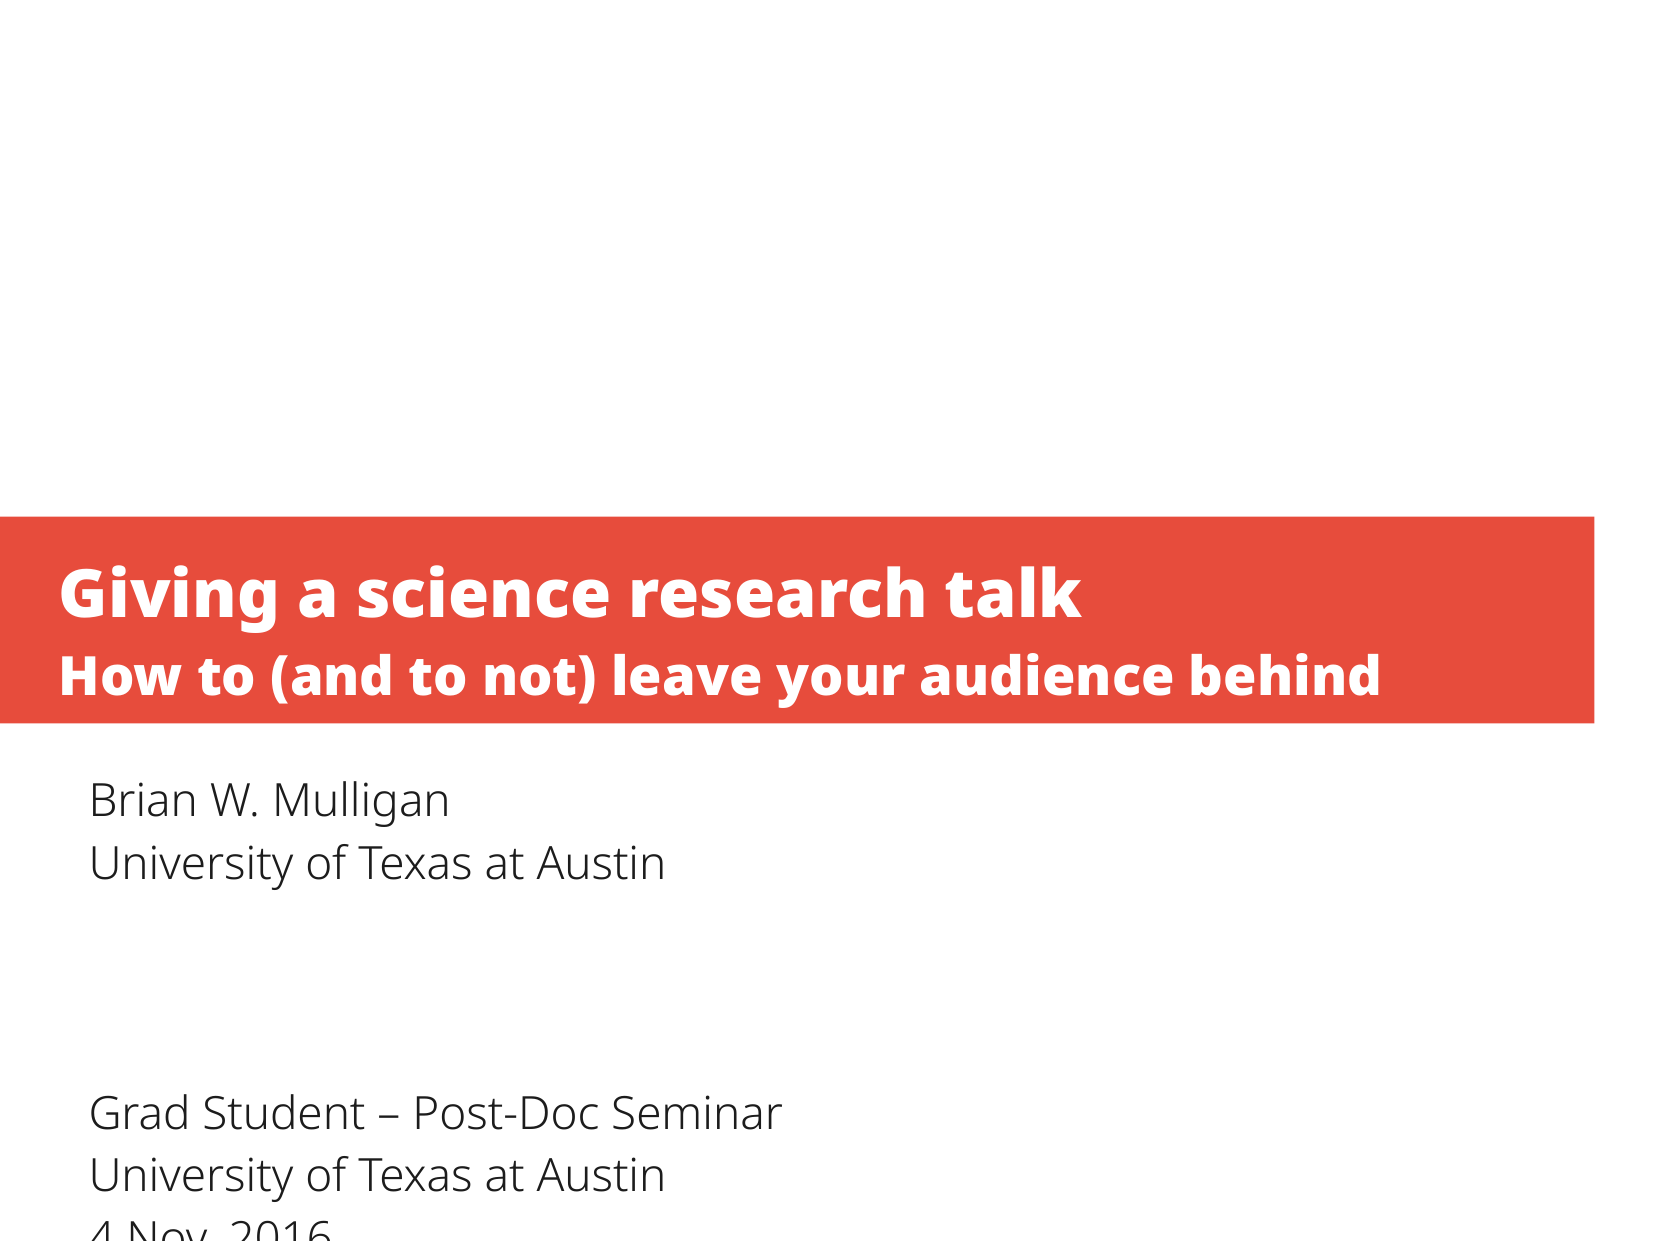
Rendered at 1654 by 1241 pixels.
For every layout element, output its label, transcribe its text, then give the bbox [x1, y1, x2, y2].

subtitle Brian W. Mulligan University of Texas at Austin Grad Student – Post-Doc Seminar University of Texas at Austin 4 Nov. 2016 [88, 767, 1595, 1182]
title Giving a science research talk How to (and to not) leave your audience behind [59, 546, 1595, 694]
